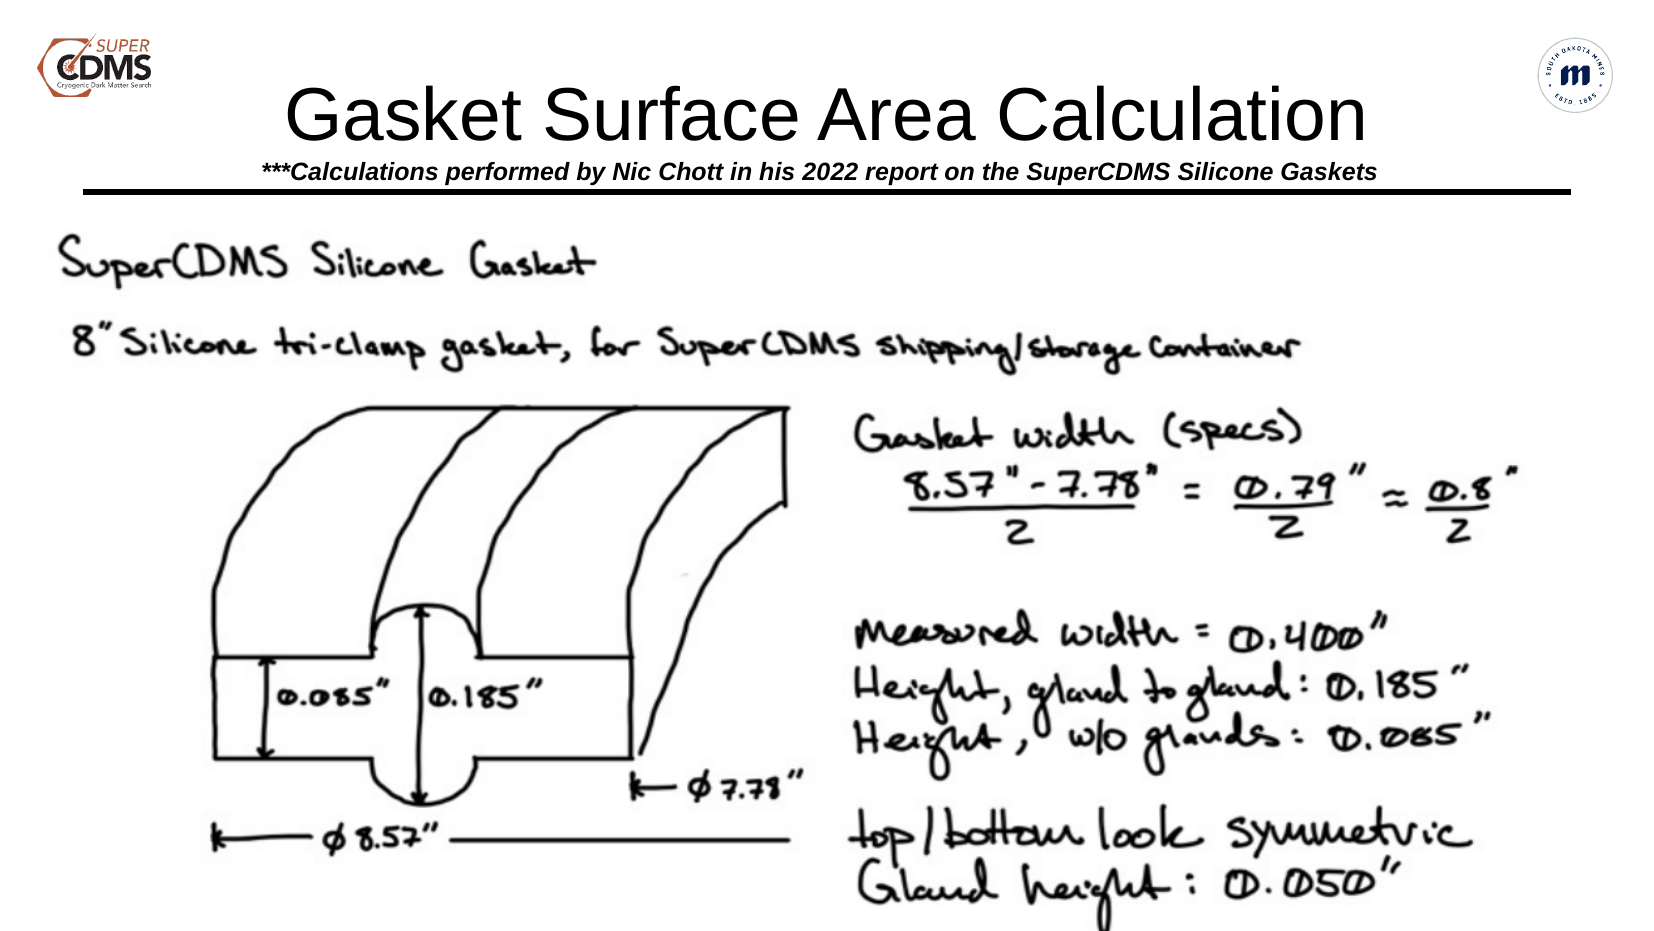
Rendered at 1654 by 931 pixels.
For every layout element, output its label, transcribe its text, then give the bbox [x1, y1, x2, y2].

text_box ***Calculations performed by Nic Chott in his 2022 report on the SuperCDMS Silicone Gaskets [70, 150, 1571, 194]
title Gasket Surface Area Calculation [82, 37, 1571, 150]
picture [37, 32, 151, 97]
picture [1571, 37, 1613, 113]
picture [1, 224, 1654, 931]
